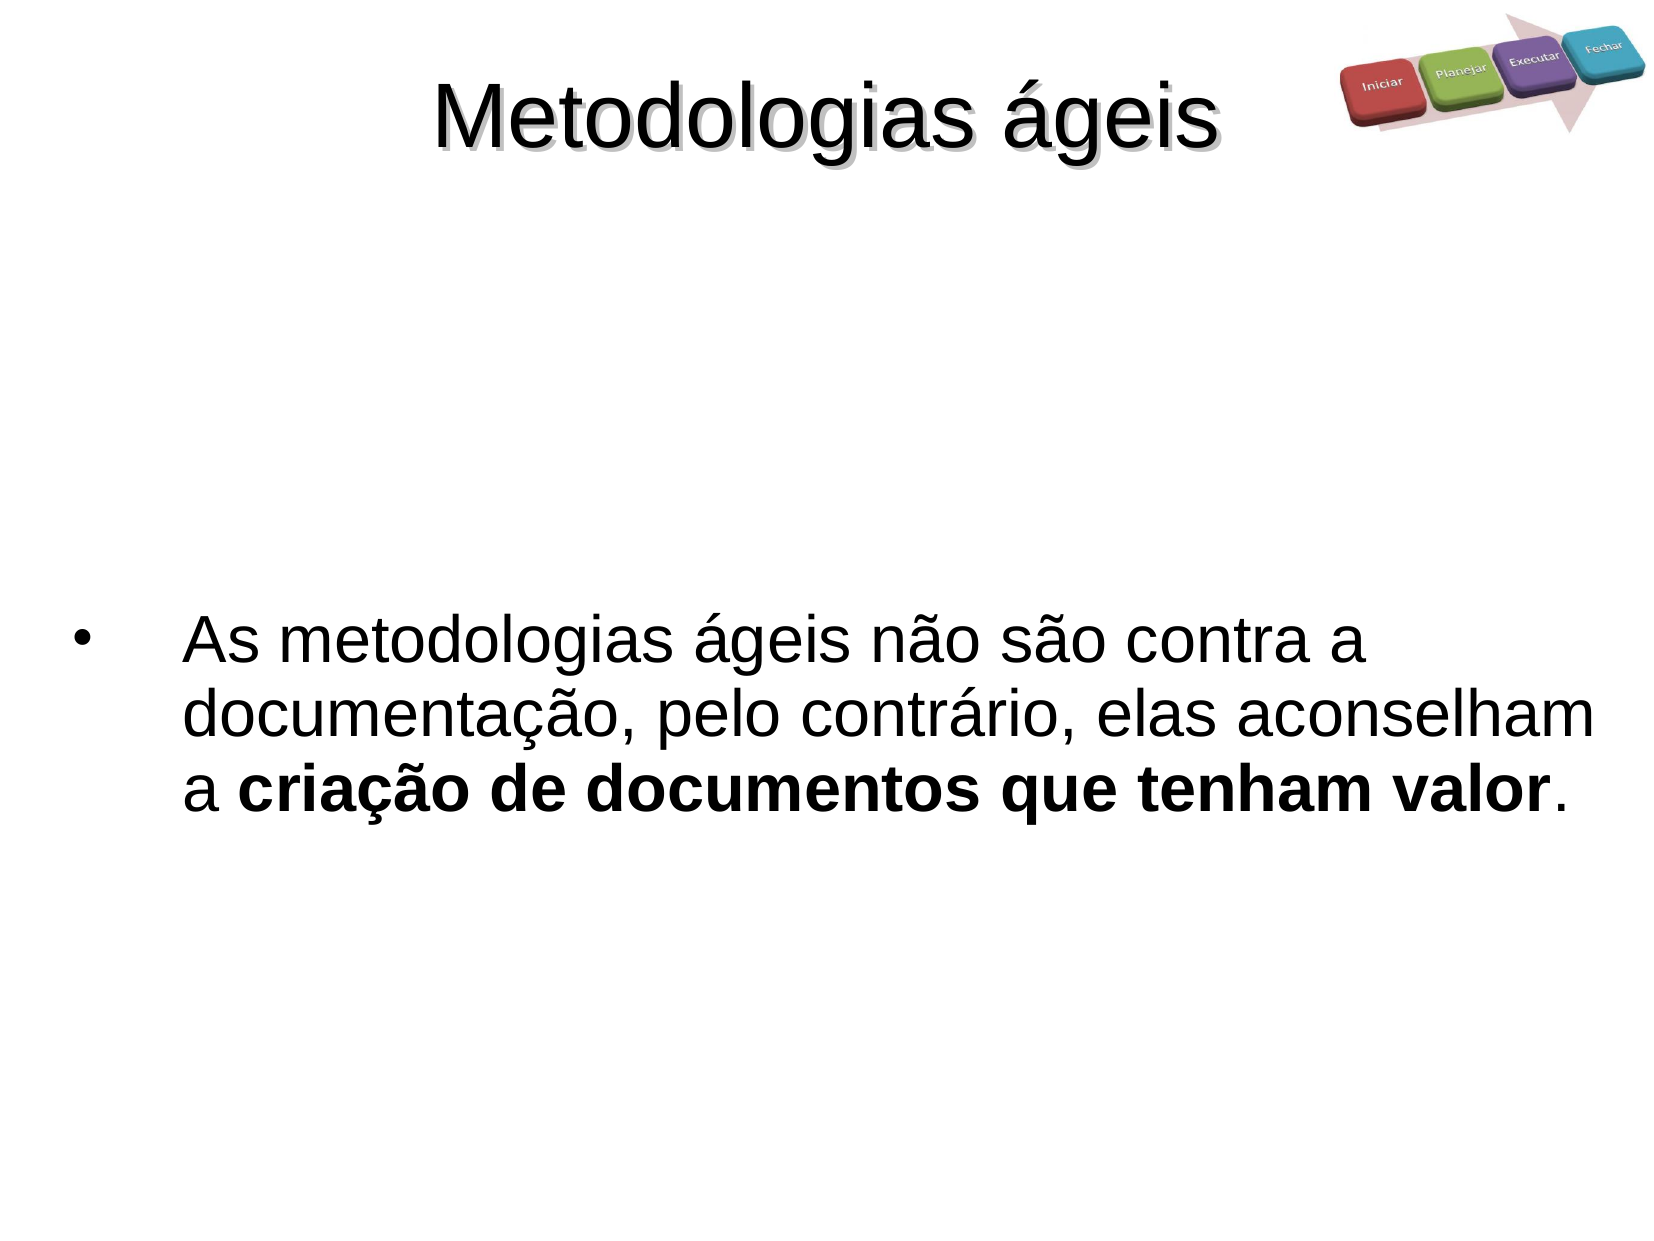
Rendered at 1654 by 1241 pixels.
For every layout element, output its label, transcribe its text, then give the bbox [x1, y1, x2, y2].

title Metodologias ágeis [82, 17, 1571, 210]
chart [1334, 13, 1647, 136]
text_box As metodologias ágeis não são contra a documentação, pelo contrário, elas aconselham a criação de documentos que tenham valor. [70, 253, 1619, 1176]
